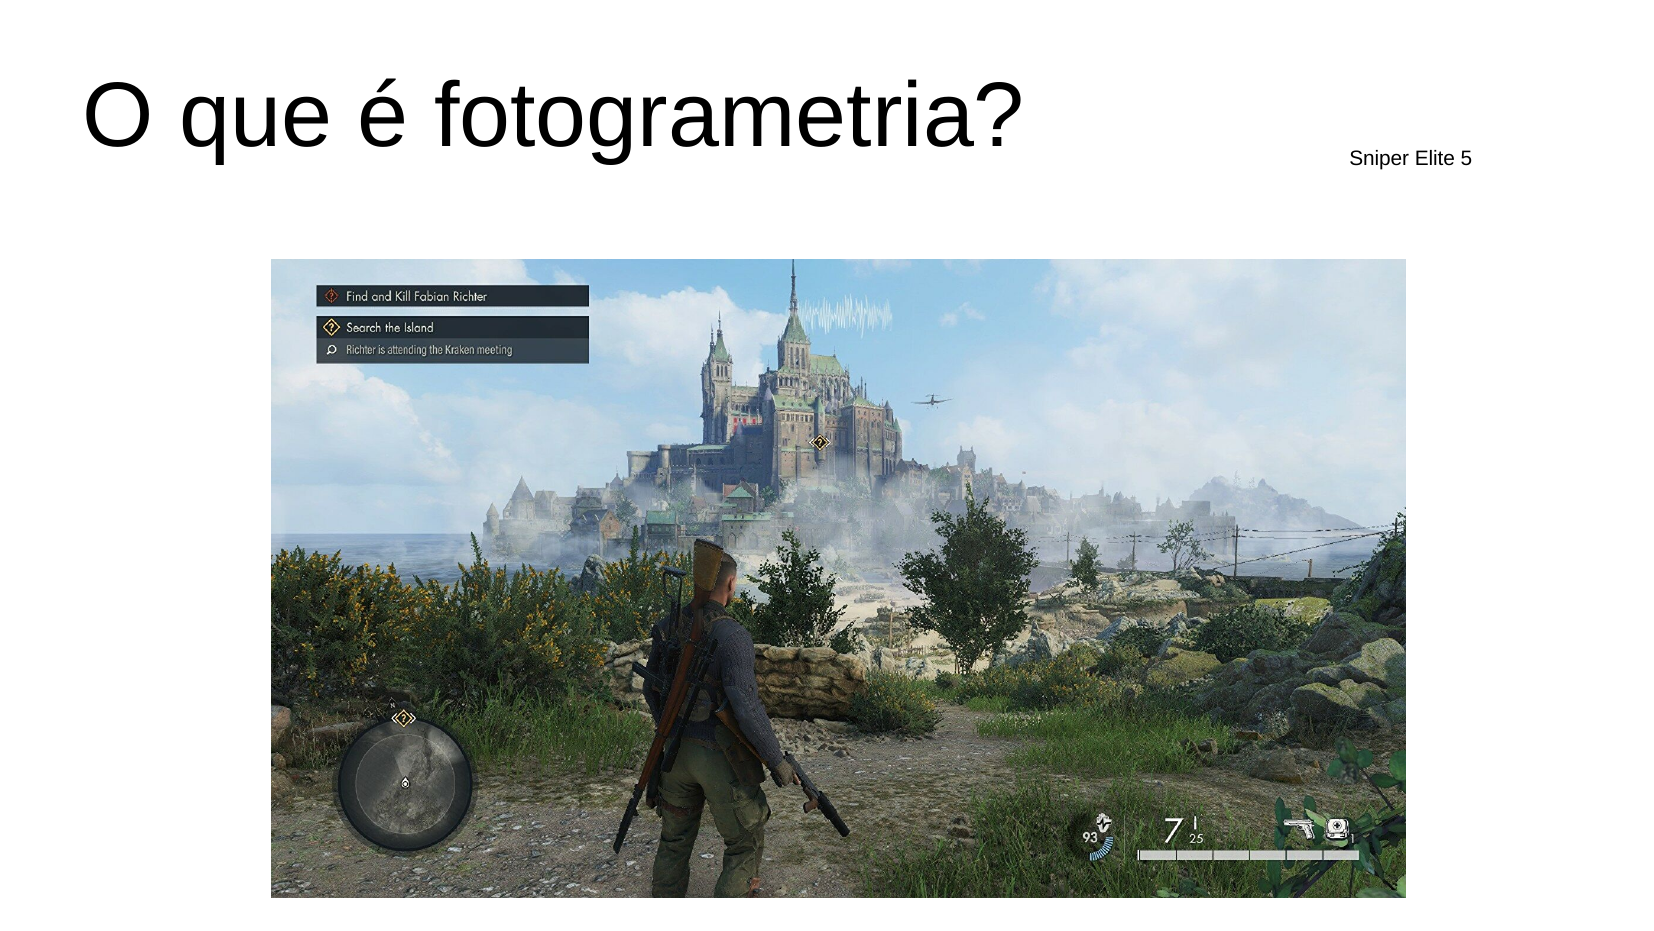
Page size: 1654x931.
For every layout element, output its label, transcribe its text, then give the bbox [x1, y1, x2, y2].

picture [271, 259, 1406, 898]
title O que é fotogrametria? [82, 37, 1571, 193]
text_box Sniper Elite 5 [1334, 139, 1488, 178]
